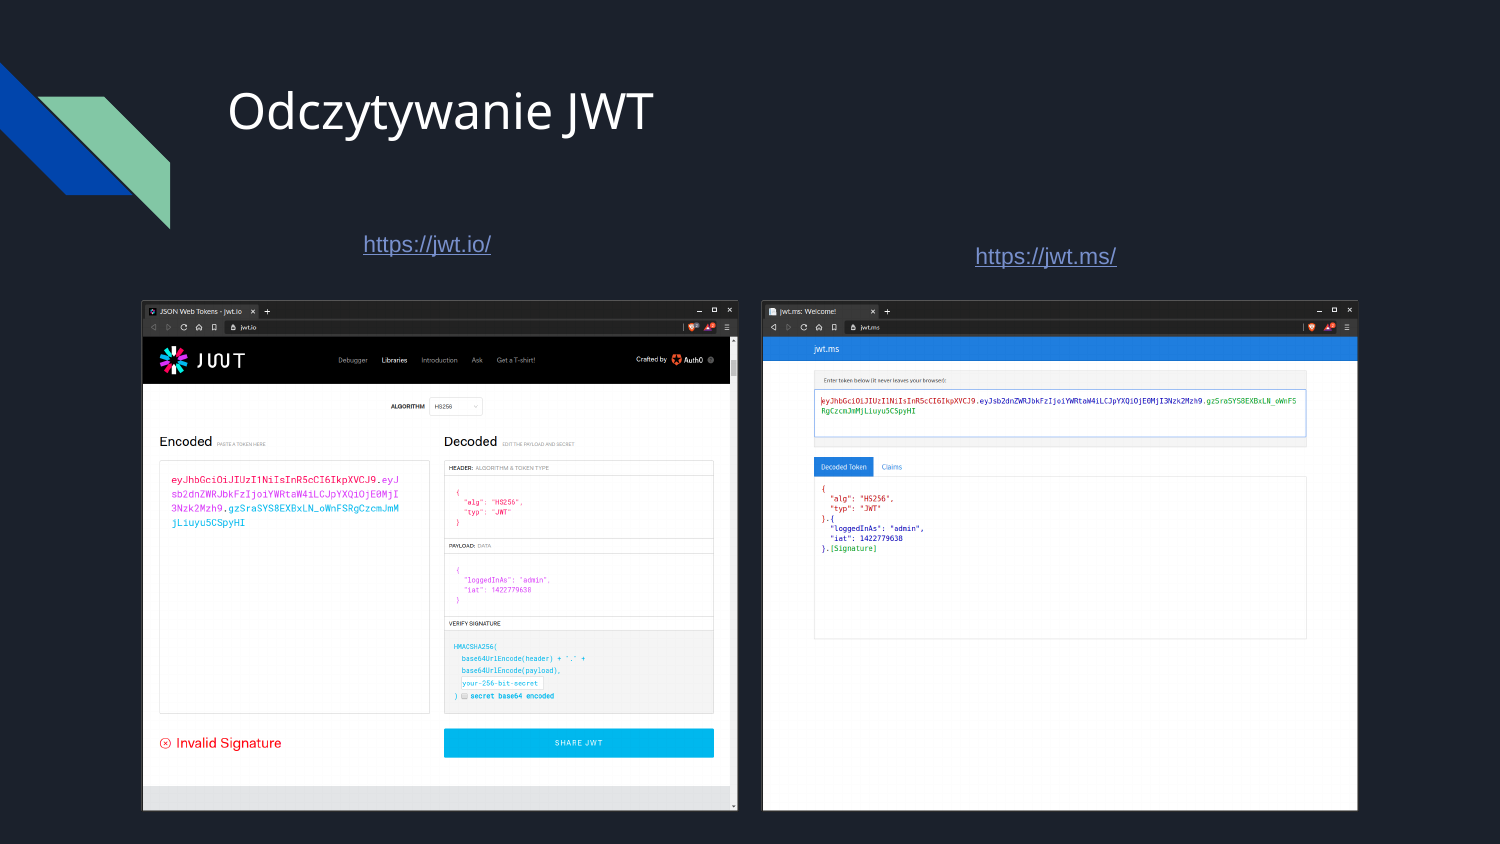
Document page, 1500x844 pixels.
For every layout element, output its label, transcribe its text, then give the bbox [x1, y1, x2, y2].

picture [761, 300, 1359, 812]
title Odczytywanie JWT [212, 64, 1368, 215]
text_box https://jwt.ms/ [960, 226, 1144, 271]
picture [141, 300, 739, 812]
text_box https://jwt.io/ [348, 214, 532, 259]
